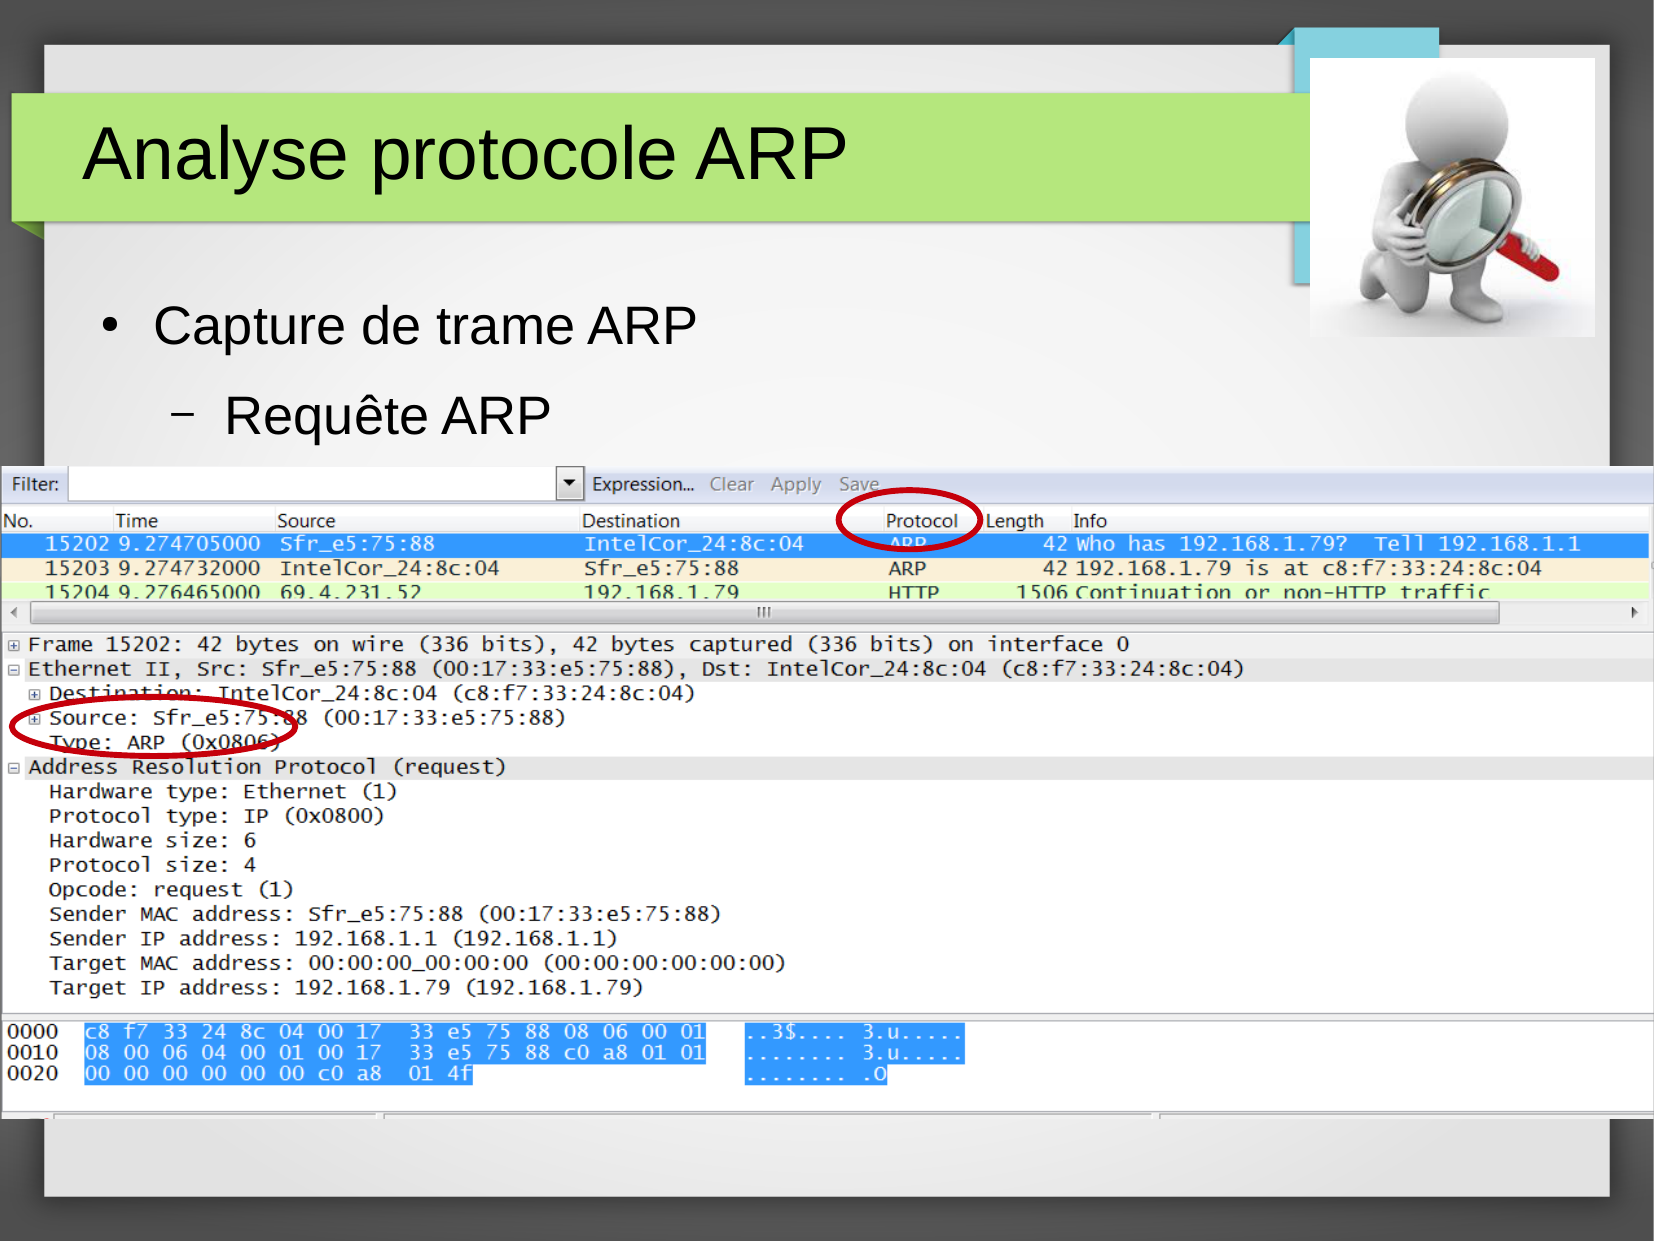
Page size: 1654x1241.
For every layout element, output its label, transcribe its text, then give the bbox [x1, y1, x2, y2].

picture [0, 0, 1654, 1241]
title Analyse protocole ARP [82, 94, 1264, 213]
list Capture de trame ARP Requête ARP [82, 295, 1571, 466]
